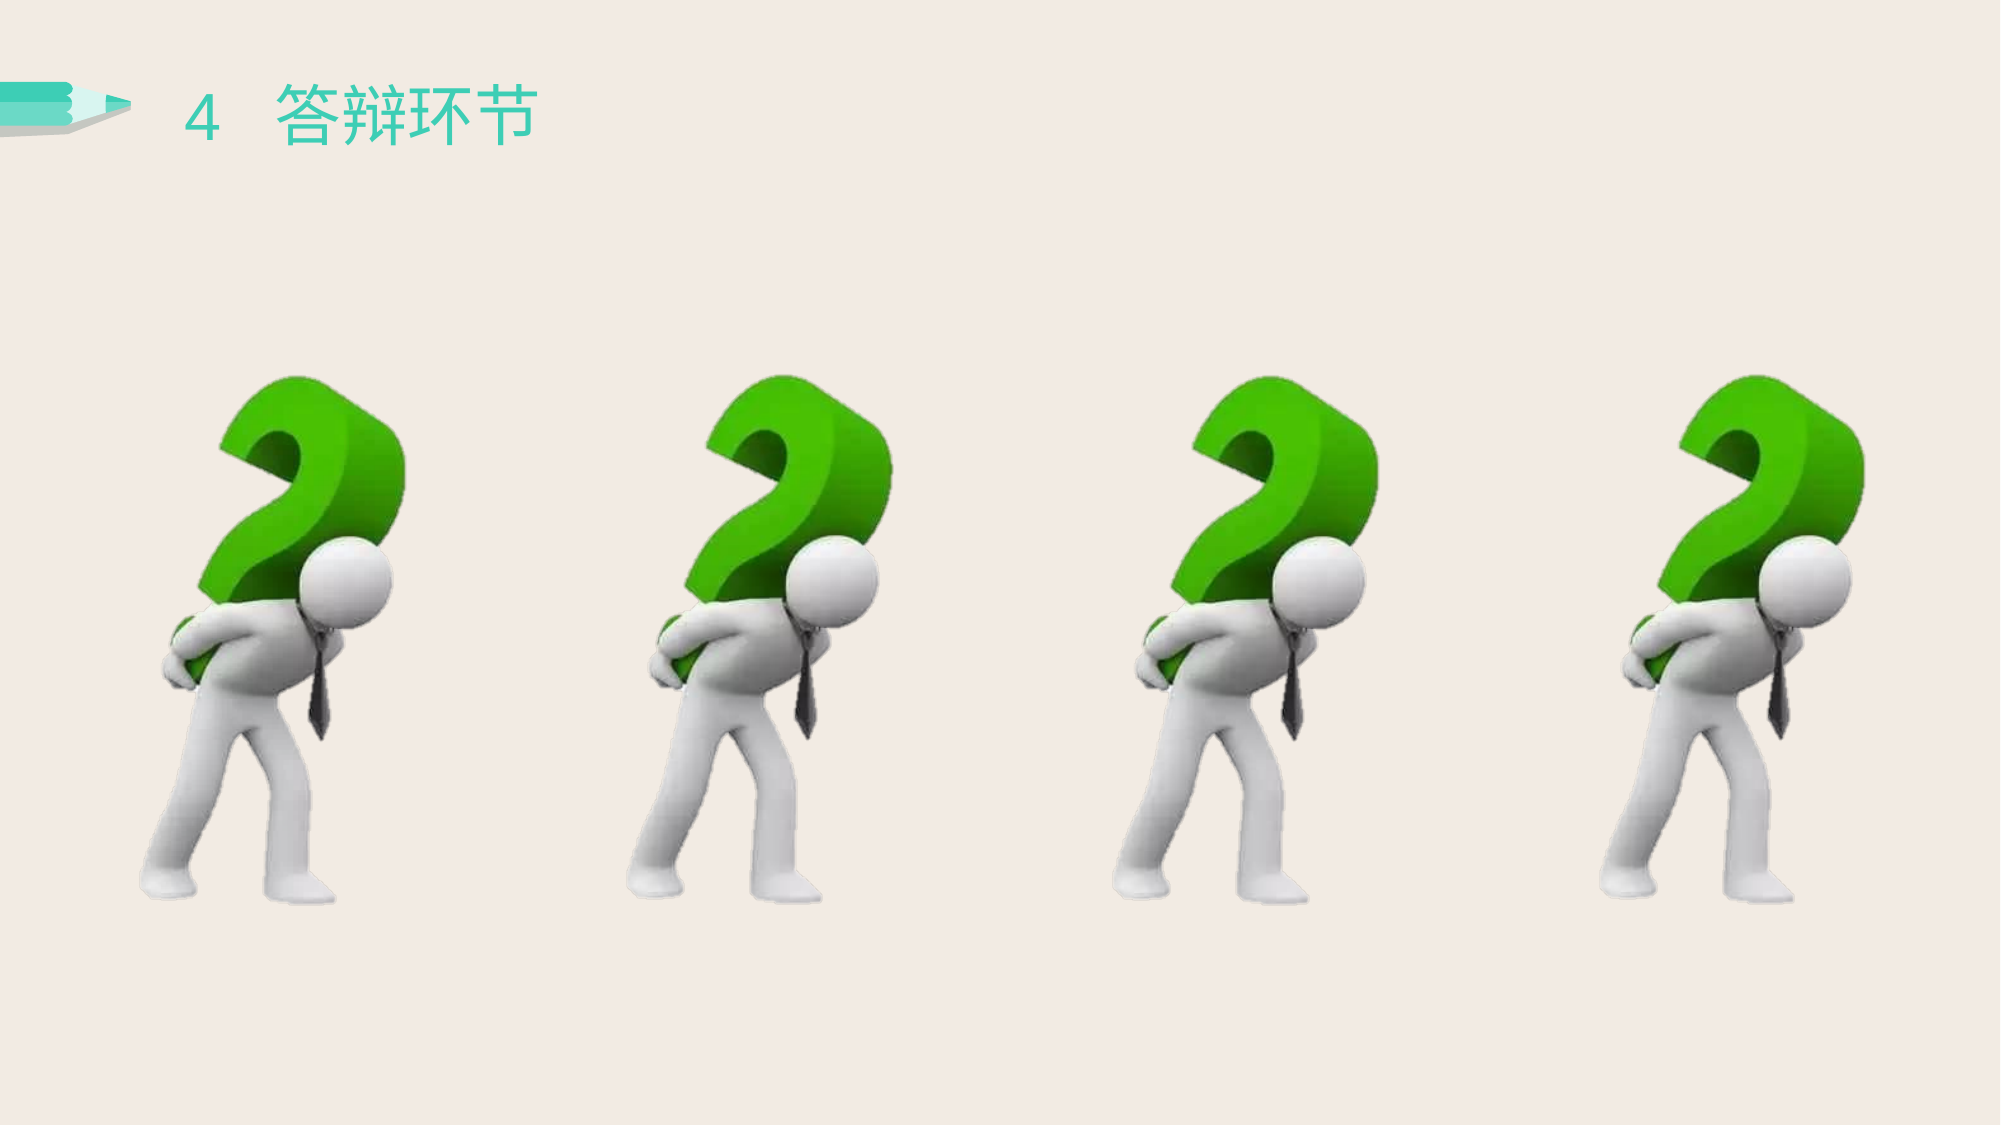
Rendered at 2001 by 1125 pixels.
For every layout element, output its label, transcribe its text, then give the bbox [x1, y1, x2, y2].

picture [0, 0, 2001, 1125]
text_box 4 答辩环节 [169, 63, 1810, 162]
